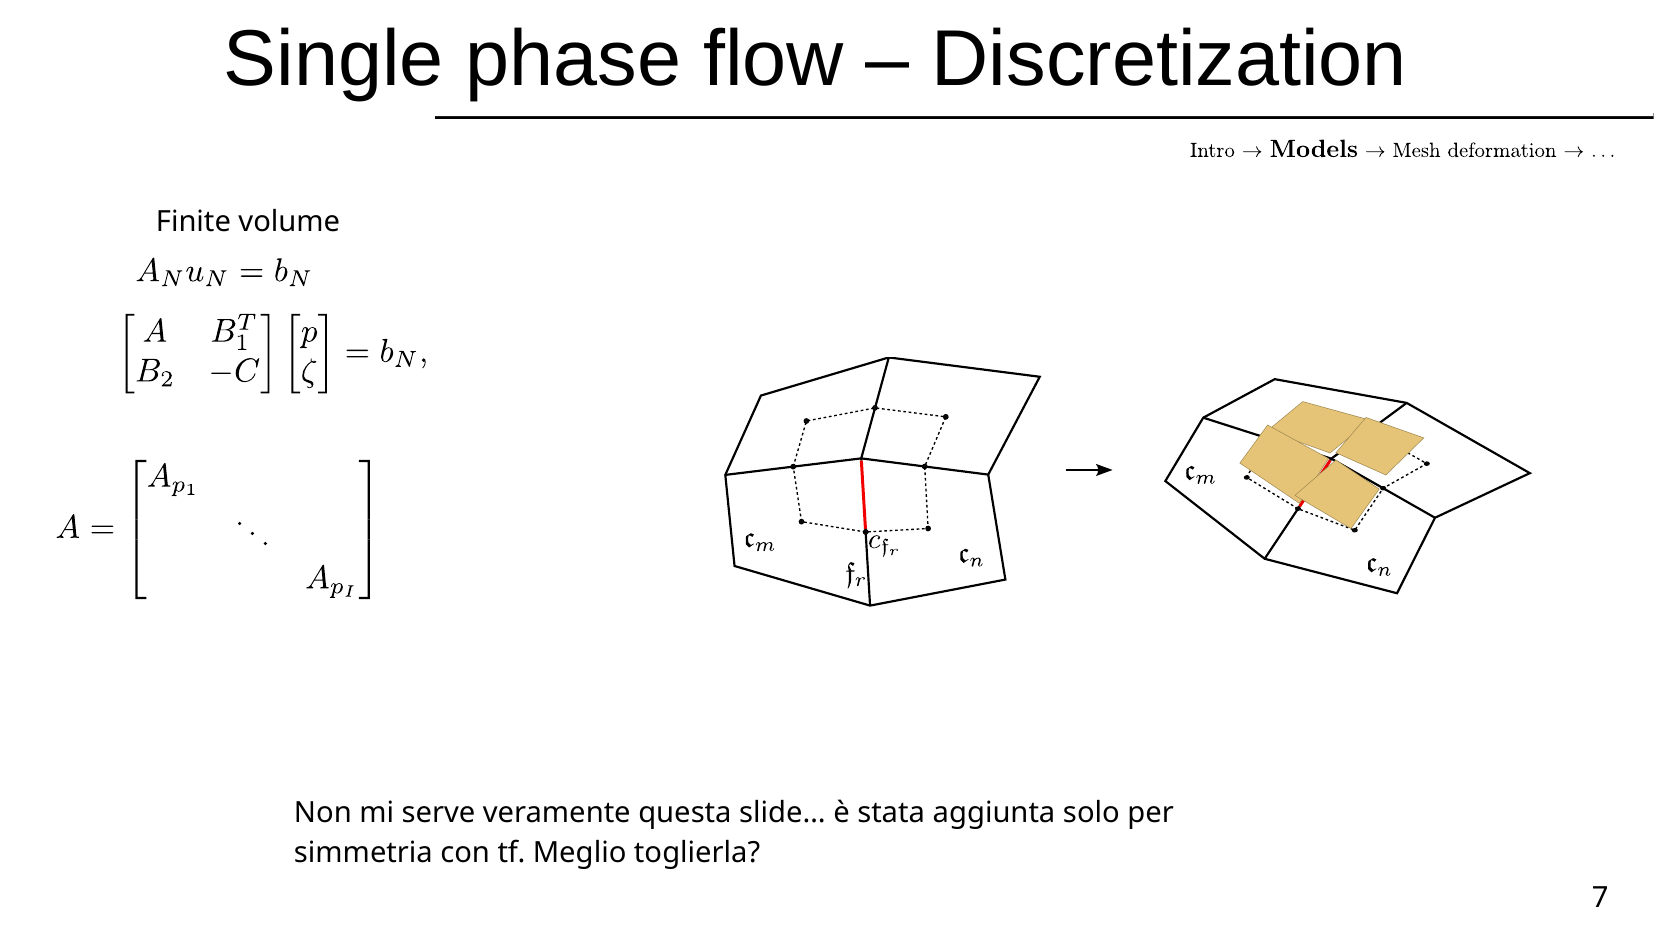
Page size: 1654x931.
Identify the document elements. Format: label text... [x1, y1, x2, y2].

picture [136, 257, 311, 287]
text_box Non mi serve veramente questa slide… è stata aggiunta solo per simmetria con tf. Meglio toglierla? [279, 784, 1217, 931]
picture [1190, 139, 1614, 158]
title Single phase flow – Discretization [0, 0, 1654, 117]
picture [724, 357, 1535, 607]
picture [124, 312, 427, 395]
text_box Finite volume [141, 192, 390, 255]
picture [55, 458, 372, 601]
